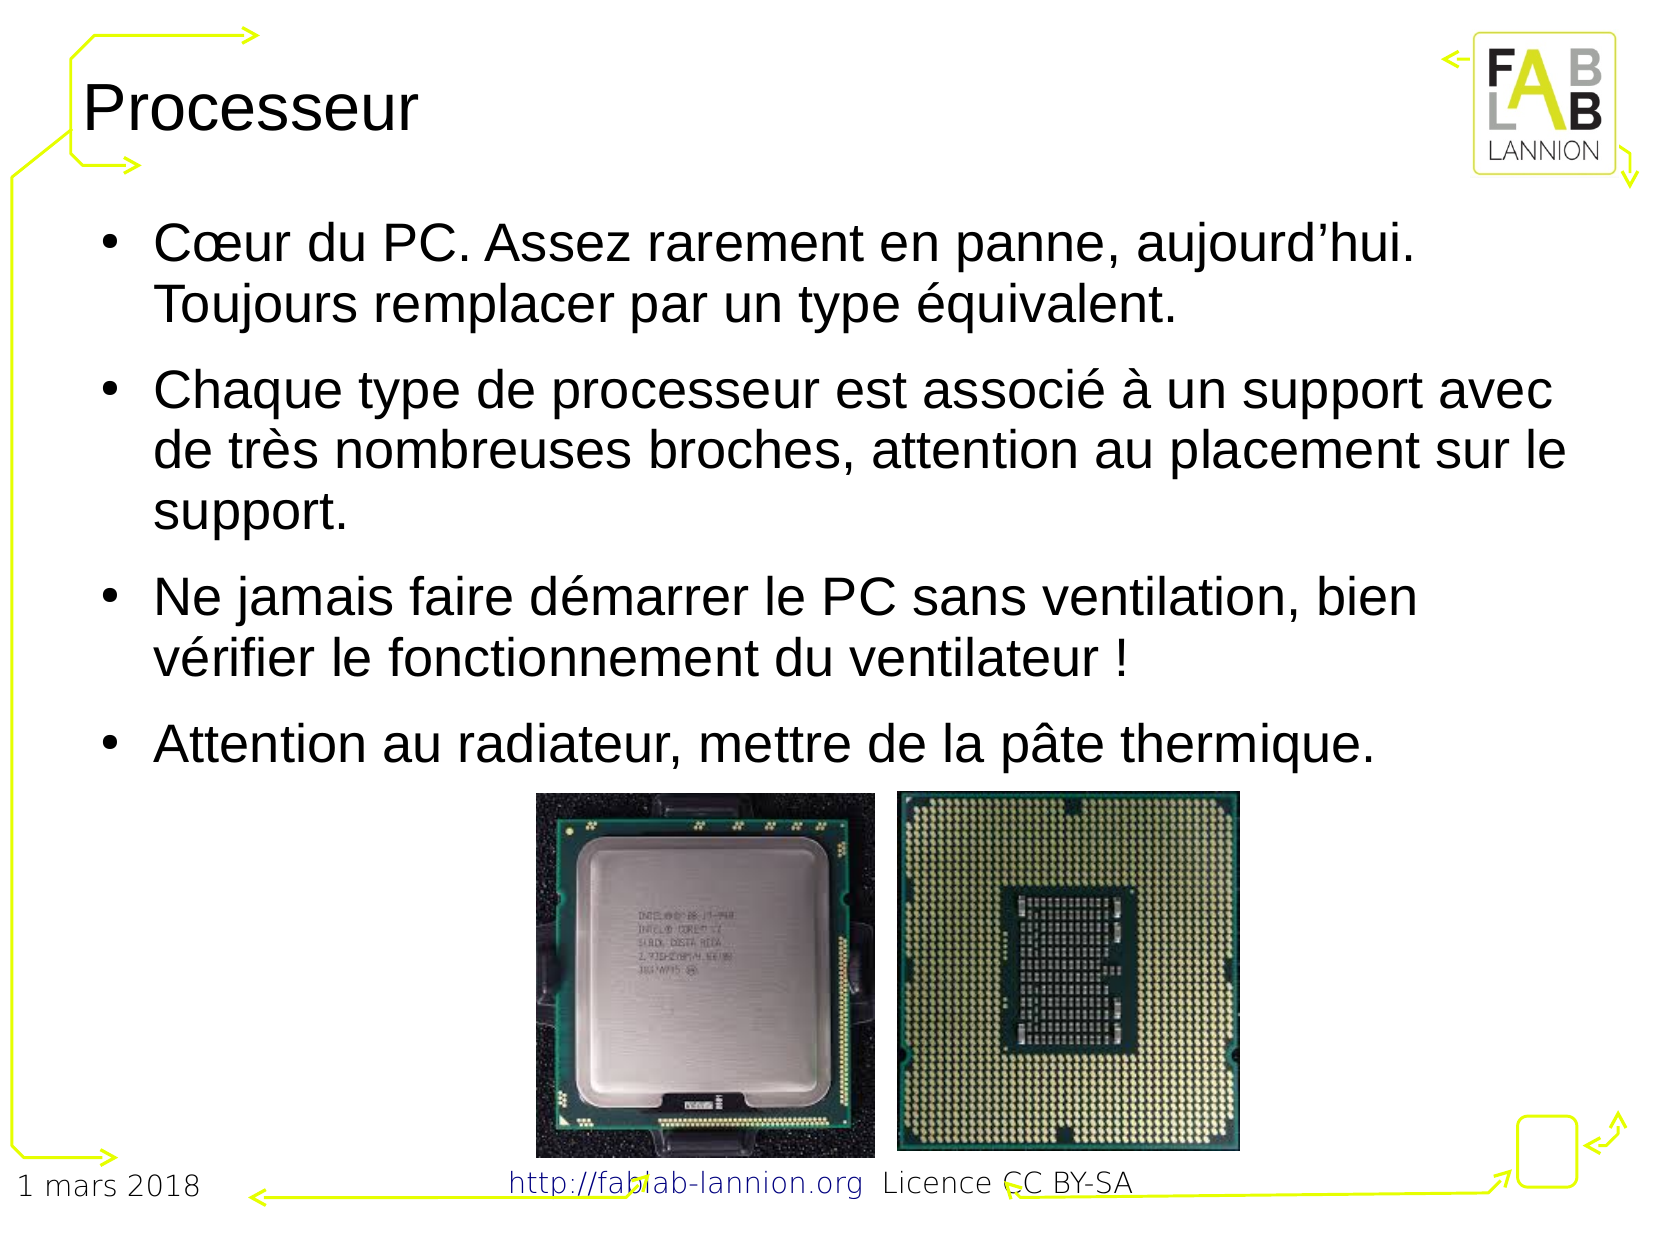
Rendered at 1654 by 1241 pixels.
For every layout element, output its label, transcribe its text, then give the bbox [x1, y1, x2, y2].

title Processeur [82, 49, 1441, 166]
list Cœur du PC. Assez rarement en panne, aujourd’hui. Toujours remplacer par un type équivalent. Chaque type de processeur est associé à un support avec de très nombreuses broches, attention au placement sur le support. Ne jamais faire démarrer le PC sans ventilation, bien vérifier le fonctionnement du ventilateur ! Attention au radiateur, mettre de la pâte thermique. [82, 212, 1571, 932]
picture [1470, 29, 1619, 178]
picture [536, 793, 875, 1158]
picture [897, 791, 1240, 1151]
